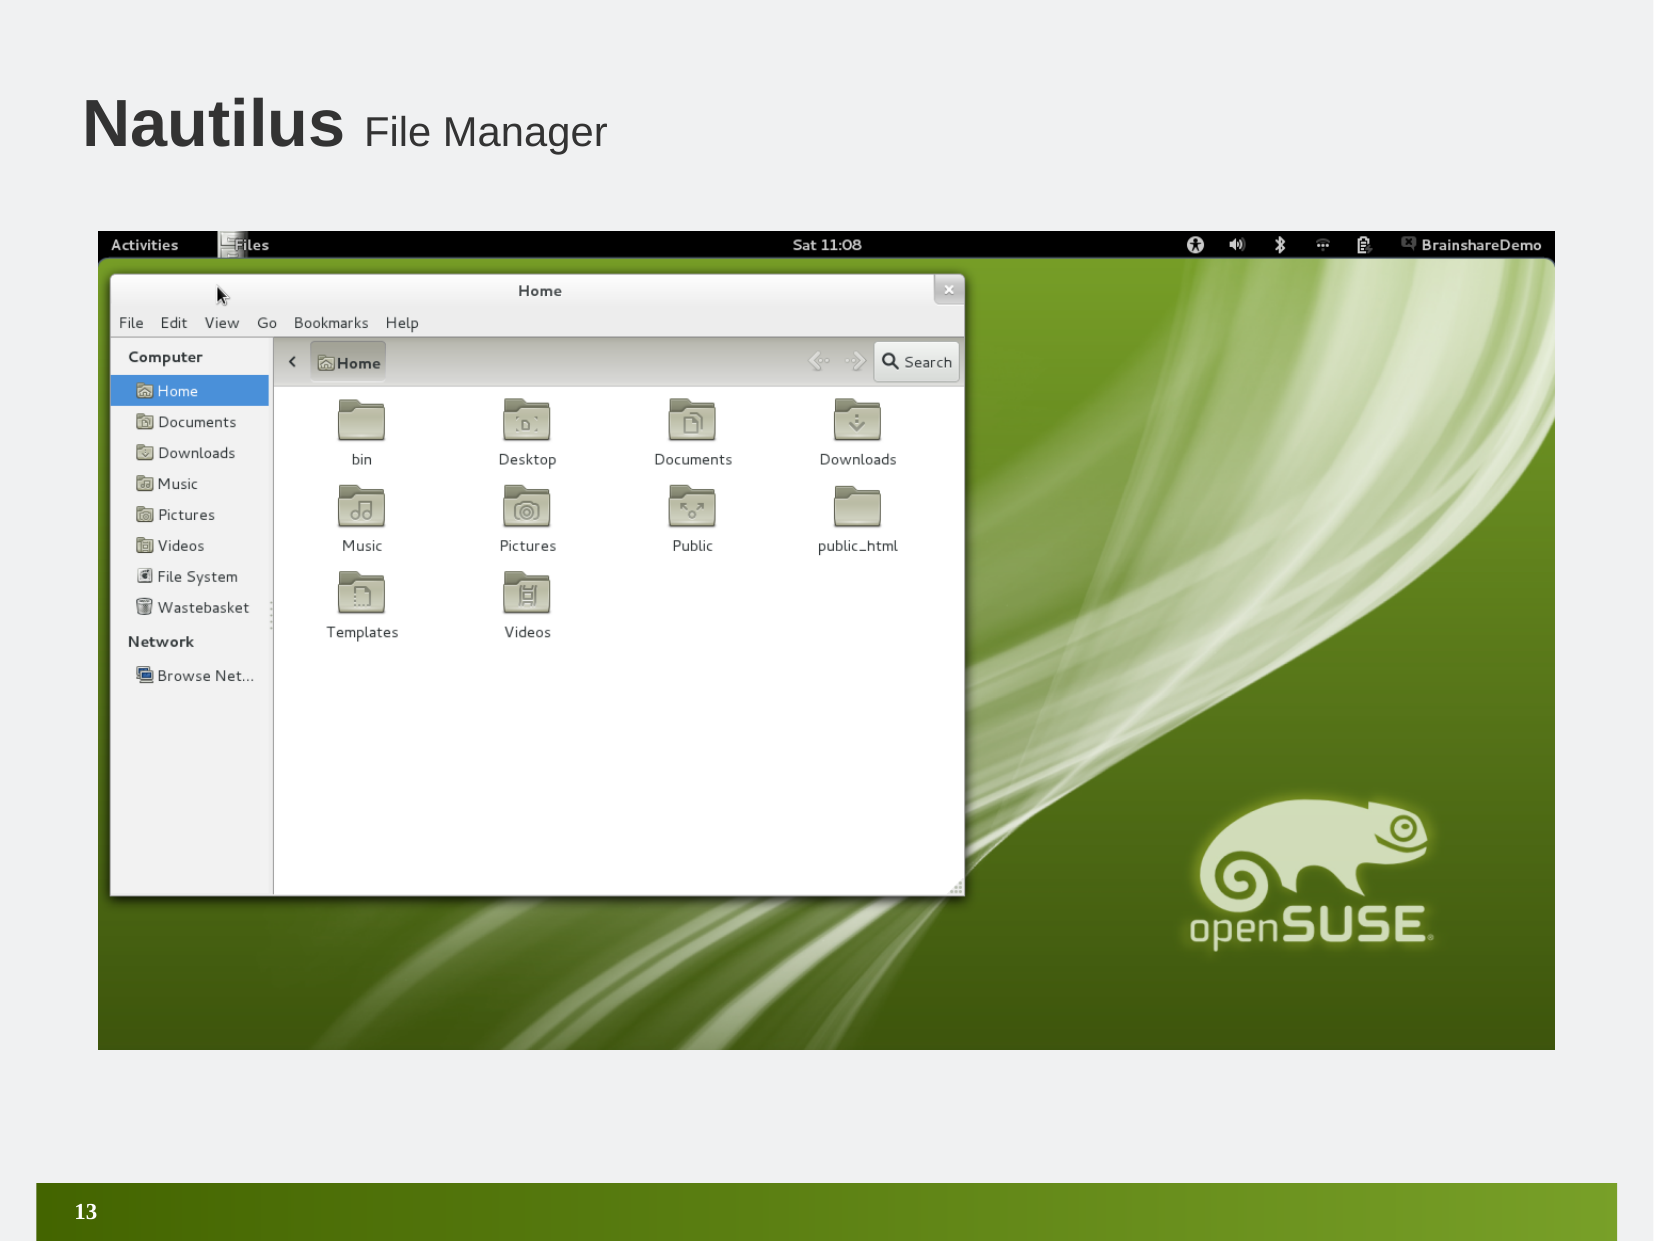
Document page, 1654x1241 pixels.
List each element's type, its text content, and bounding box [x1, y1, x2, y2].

picture [0, 0, 1654, 1241]
title Nautilus File Manager [82, 49, 1571, 198]
